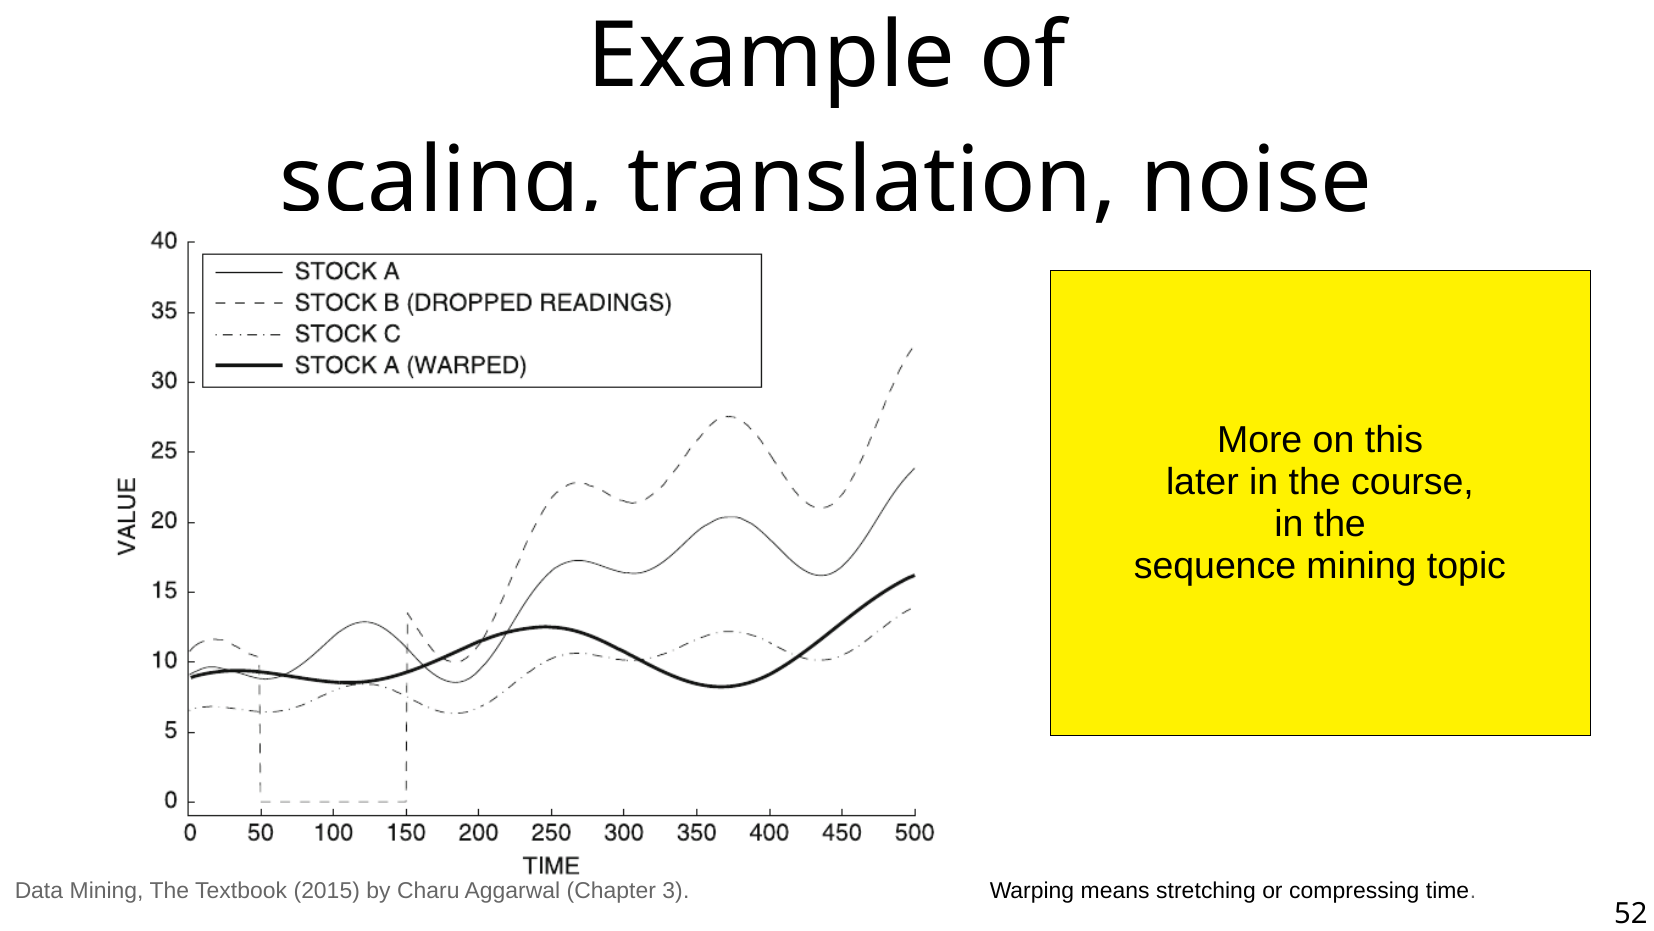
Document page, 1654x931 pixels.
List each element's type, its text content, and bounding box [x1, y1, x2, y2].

picture [90, 211, 972, 870]
text_box More on this later in the course, in the sequence mining topic [1050, 270, 1591, 736]
title Example of scaling, translation, noise [82, 1, 1571, 226]
text_box Data Mining, The Textbook (2015) by Charu Aggarwal (Chapter 3). Warping means stretching or compressing time. [0, 870, 1591, 931]
